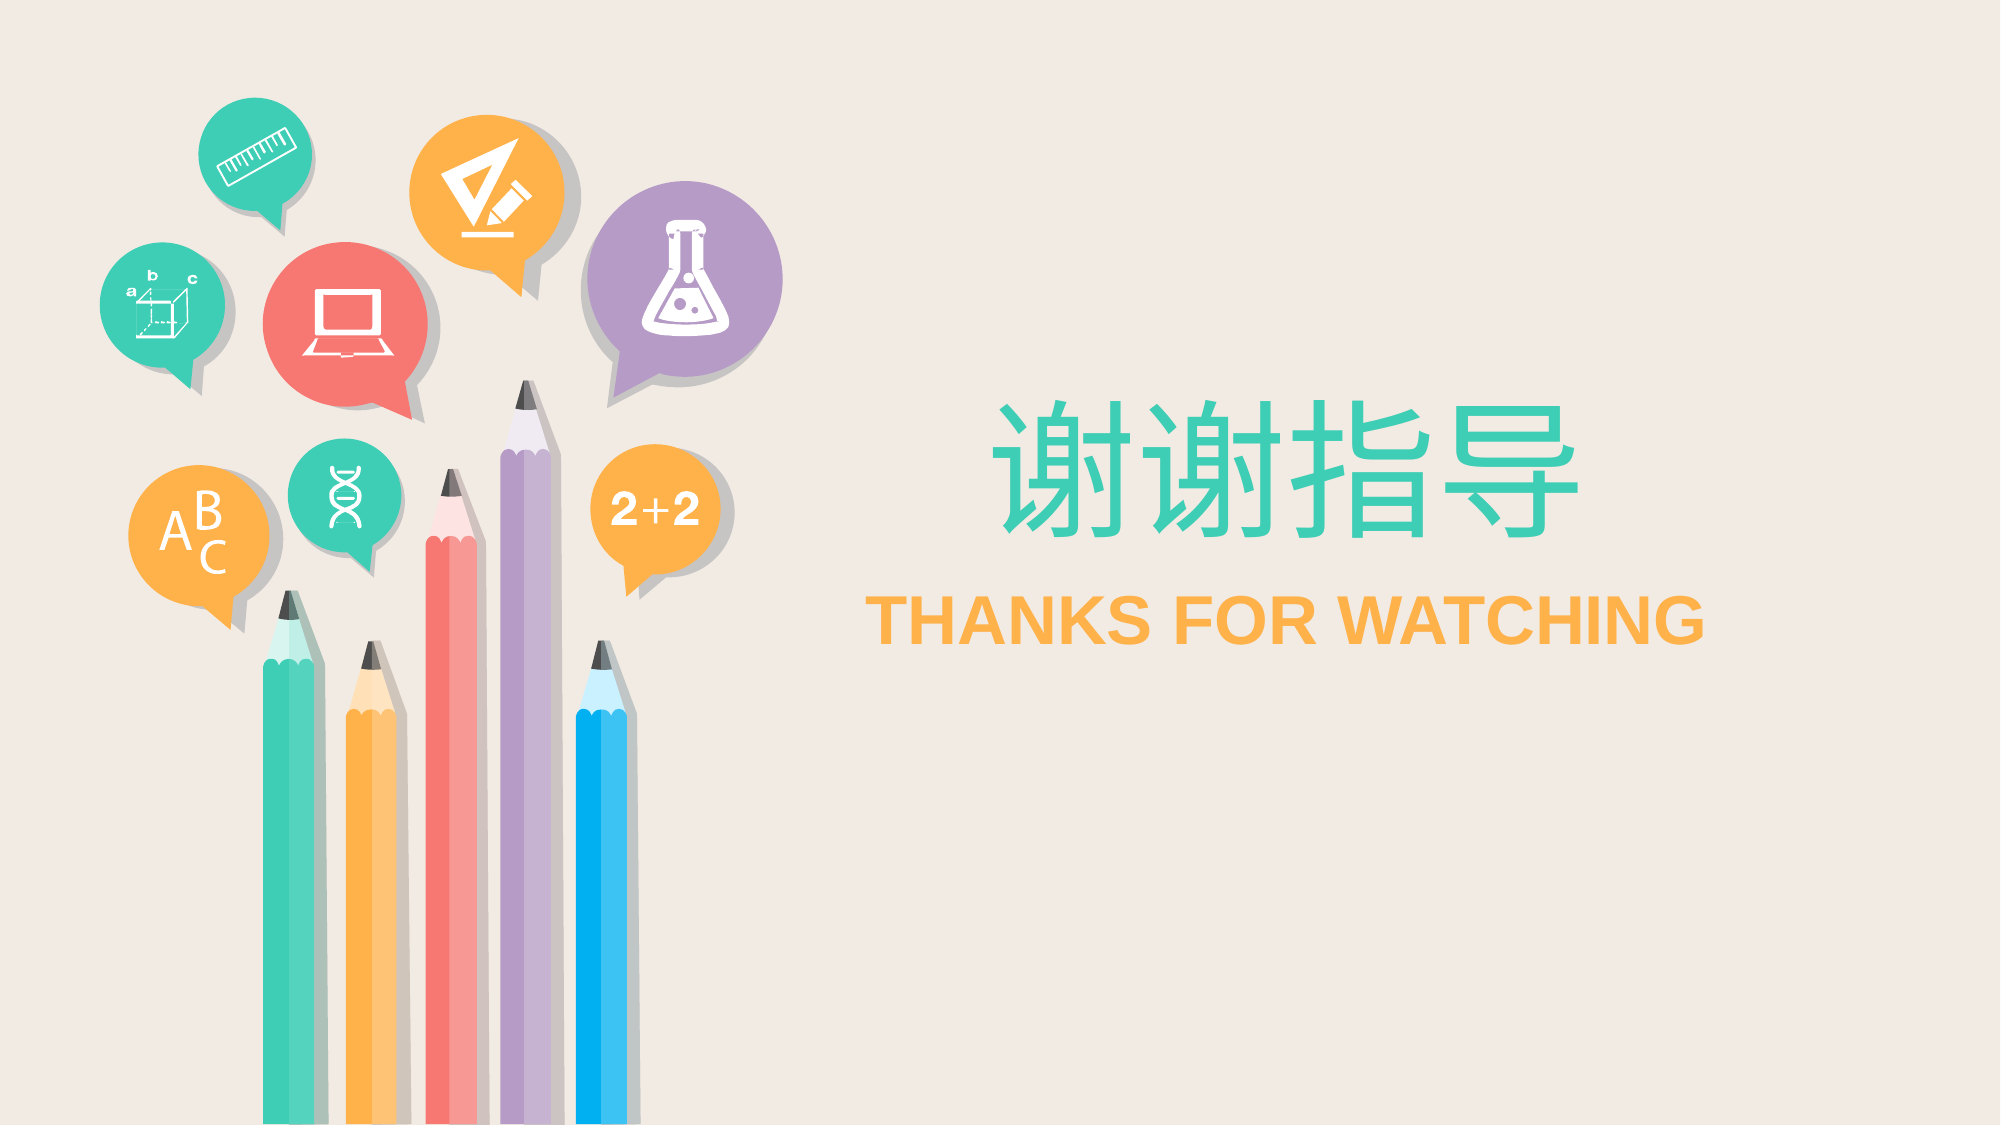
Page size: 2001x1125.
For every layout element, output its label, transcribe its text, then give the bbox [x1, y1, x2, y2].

list THANKS FOR WATCHING [775, 567, 1798, 723]
picture [0, 0, 2001, 1125]
title 谢谢指导 [962, 320, 1612, 565]
